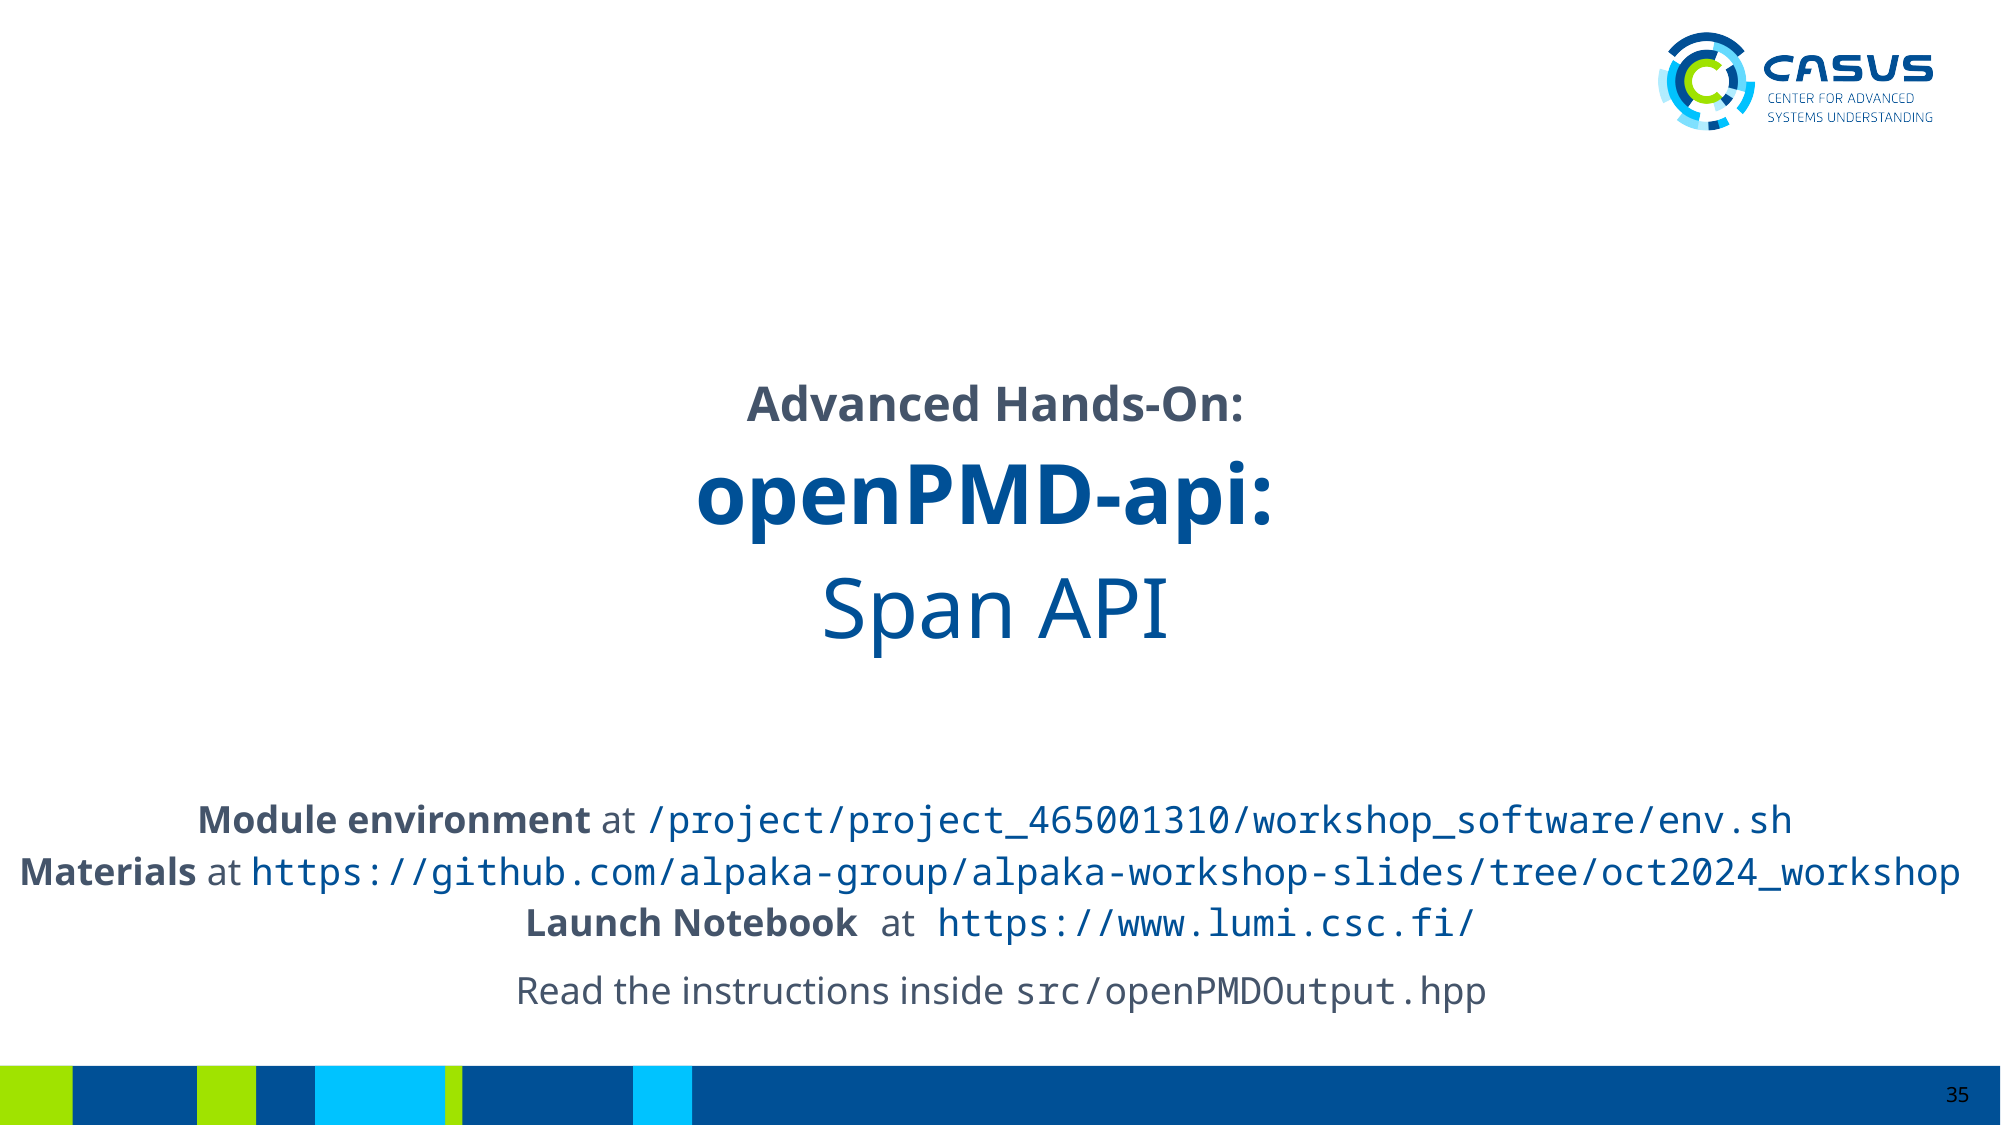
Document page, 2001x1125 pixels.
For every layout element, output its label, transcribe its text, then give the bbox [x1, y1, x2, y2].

title Advanced Hands-On: openPMD-api: Span API [219, 370, 1773, 663]
picture [1658, 32, 1933, 131]
text_box Module environment at /project/project_465001310/workshop_software/env.sh Materials at https://github.com/alpaka-group/alpaka-workshop-slides/tree/oct2024_workshop Launch Notebook at https://www.lumi.csc.fi/ Read the instructions inside src/openPMDOutput.hpp [4, 794, 1999, 1067]
